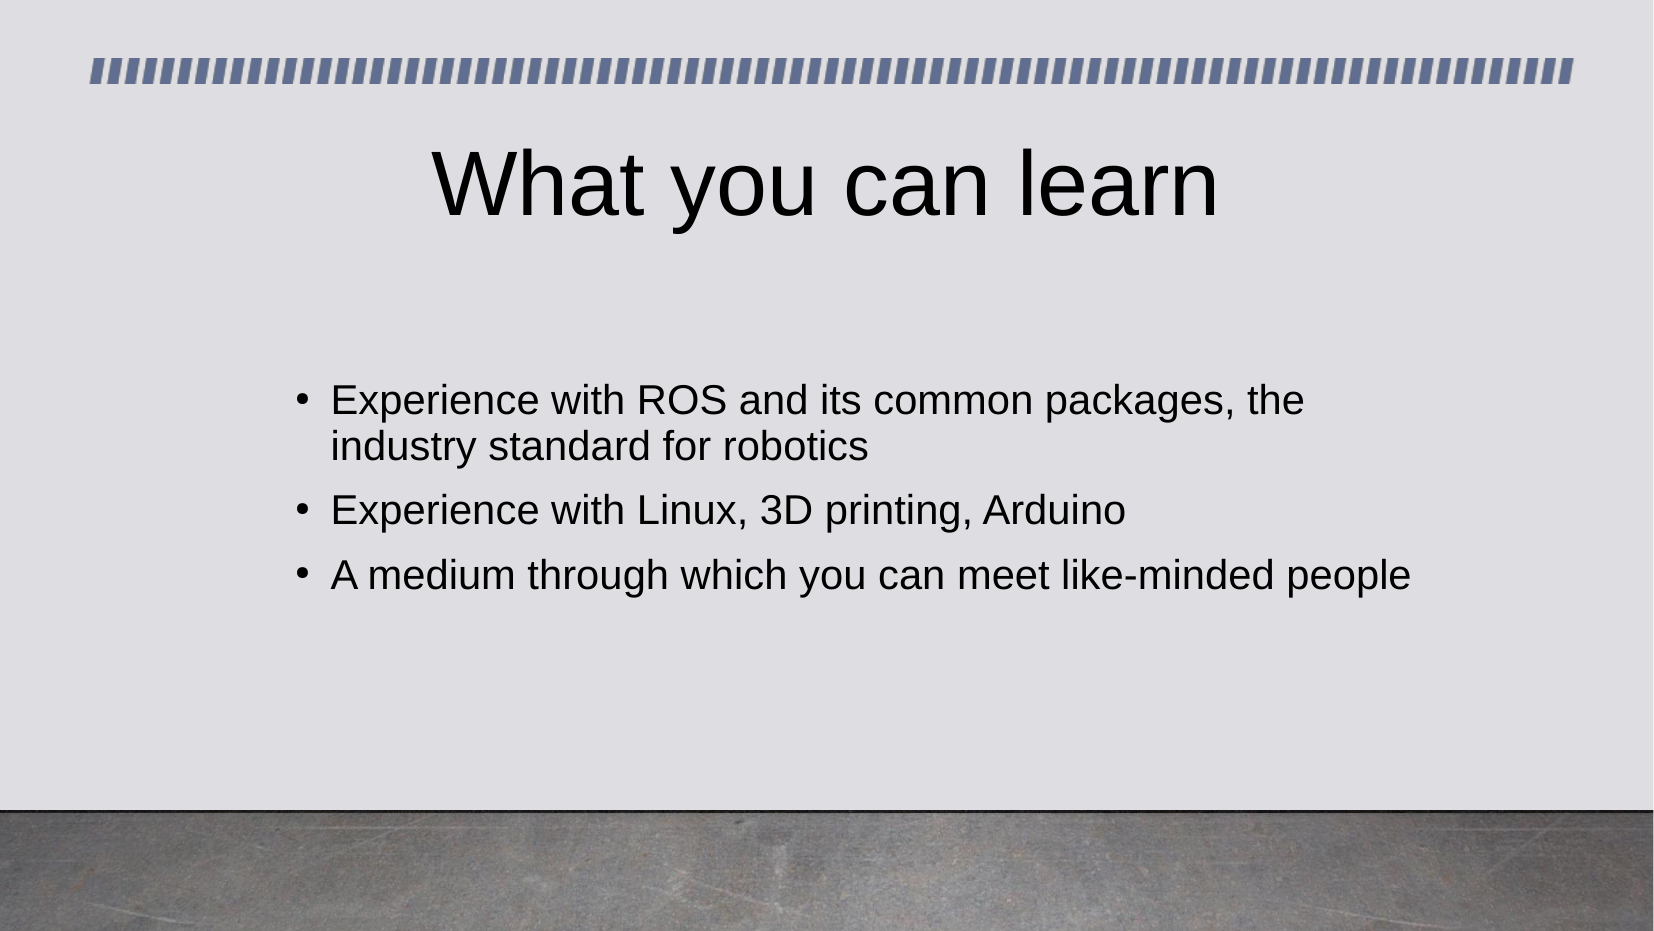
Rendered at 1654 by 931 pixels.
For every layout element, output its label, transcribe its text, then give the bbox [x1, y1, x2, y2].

title What you can learn [82, 106, 1571, 262]
subtitle Experience with ROS and its common packages, the industry standard for robotics Experience with Linux, 3D printing, Arduino A medium through which you can meet like-minded people [295, 236, 1447, 739]
picture [88, 58, 1575, 84]
picture [0, 810, 1654, 931]
text_box [0, 0, 1654, 810]
